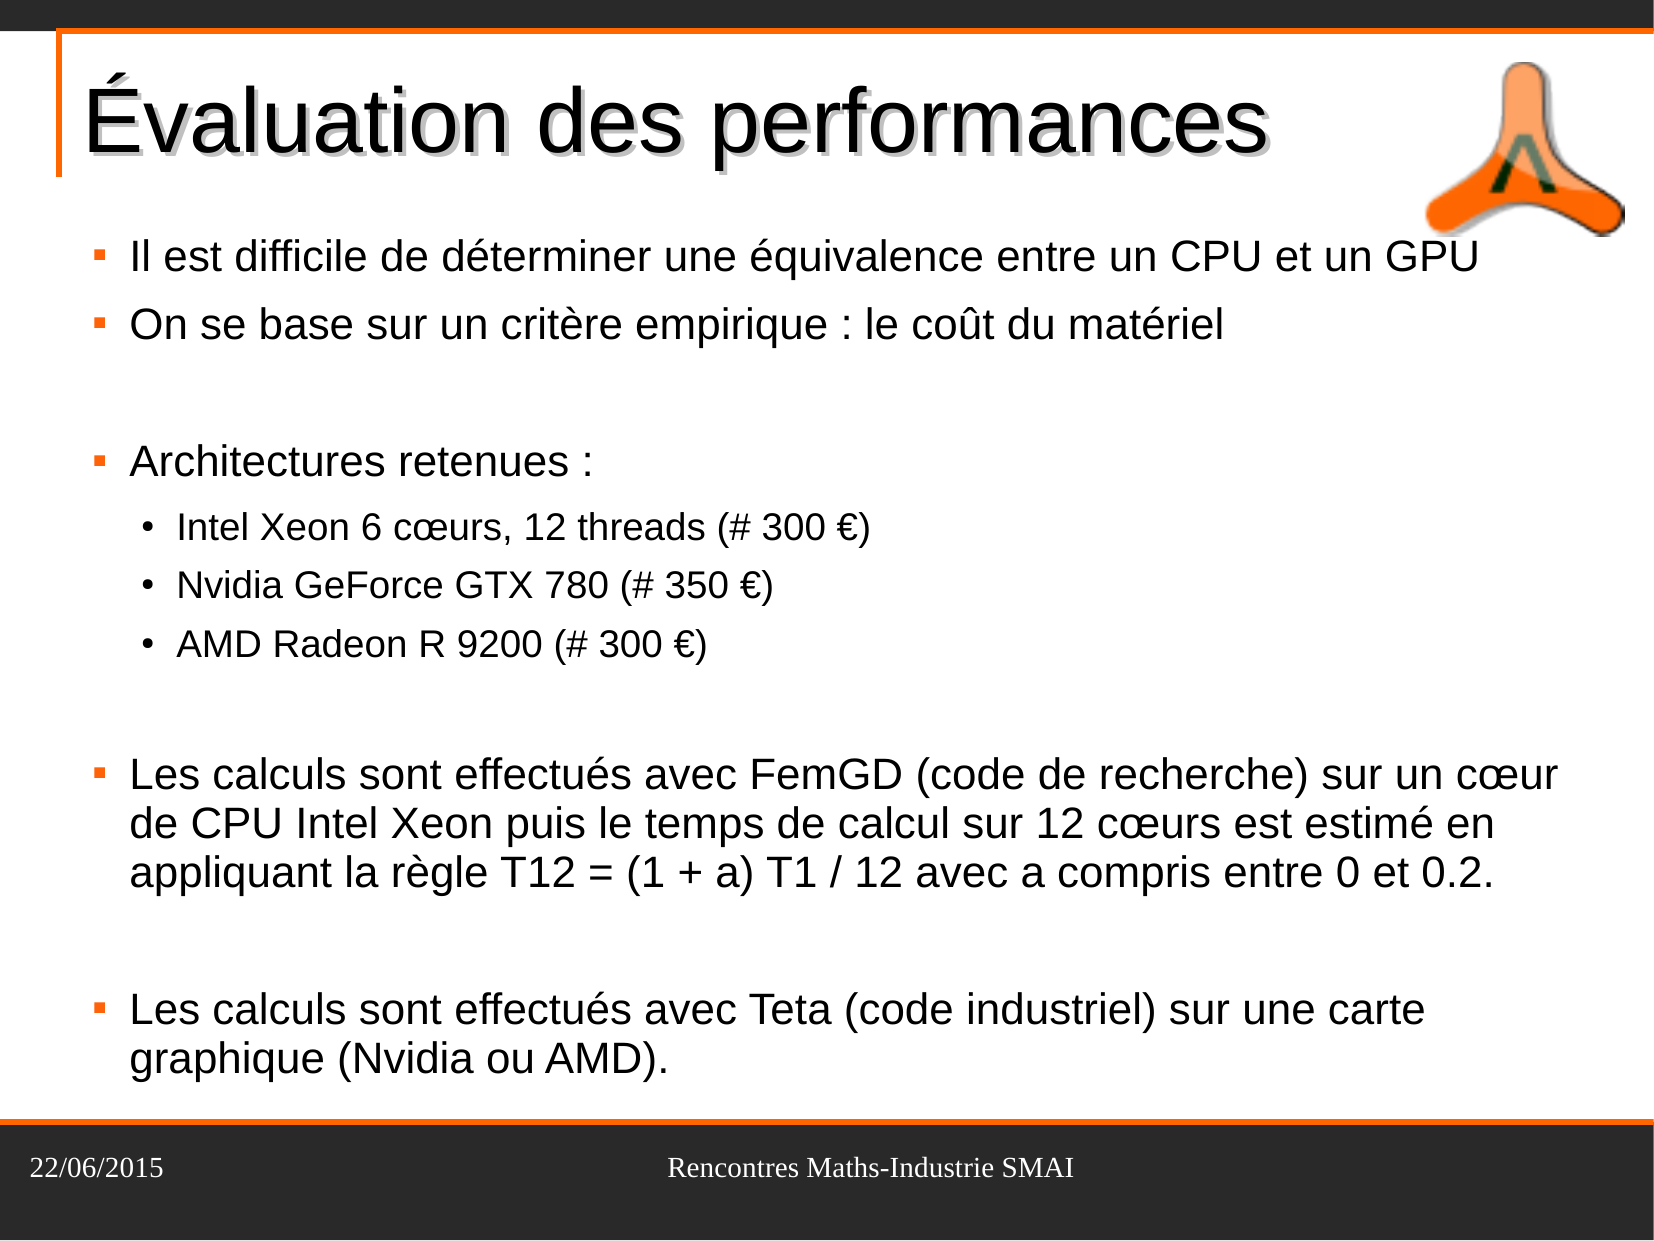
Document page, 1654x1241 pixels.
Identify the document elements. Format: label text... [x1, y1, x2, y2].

title Évaluation des performances [82, 49, 1418, 192]
list Il est difficile de déterminer une équivalence entre un CPU et un GPU On se base sur un critère empirique : le coût du matériel Architectures retenues : Intel Xeon 6 cœurs, 12 threads (# 300 €) Nvidia GeForce GTX 780 (# 350 €) AMD Radeon R 9200 (# 300 €) Les calculs sont effectués avec FemGD (code de recherche) sur un cœur de CPU Intel Xeon puis le temps de calcul sur 12 cœurs est estimé en appliquant la règle T12 = (1 + a) T1 / 12 avec a compris entre 0 et 0.2. Les calculs sont effectués avec Teta (code industriel) sur une carte graphique (Nvidia ou AMD). [82, 231, 1571, 1109]
picture [1424, 62, 1625, 237]
